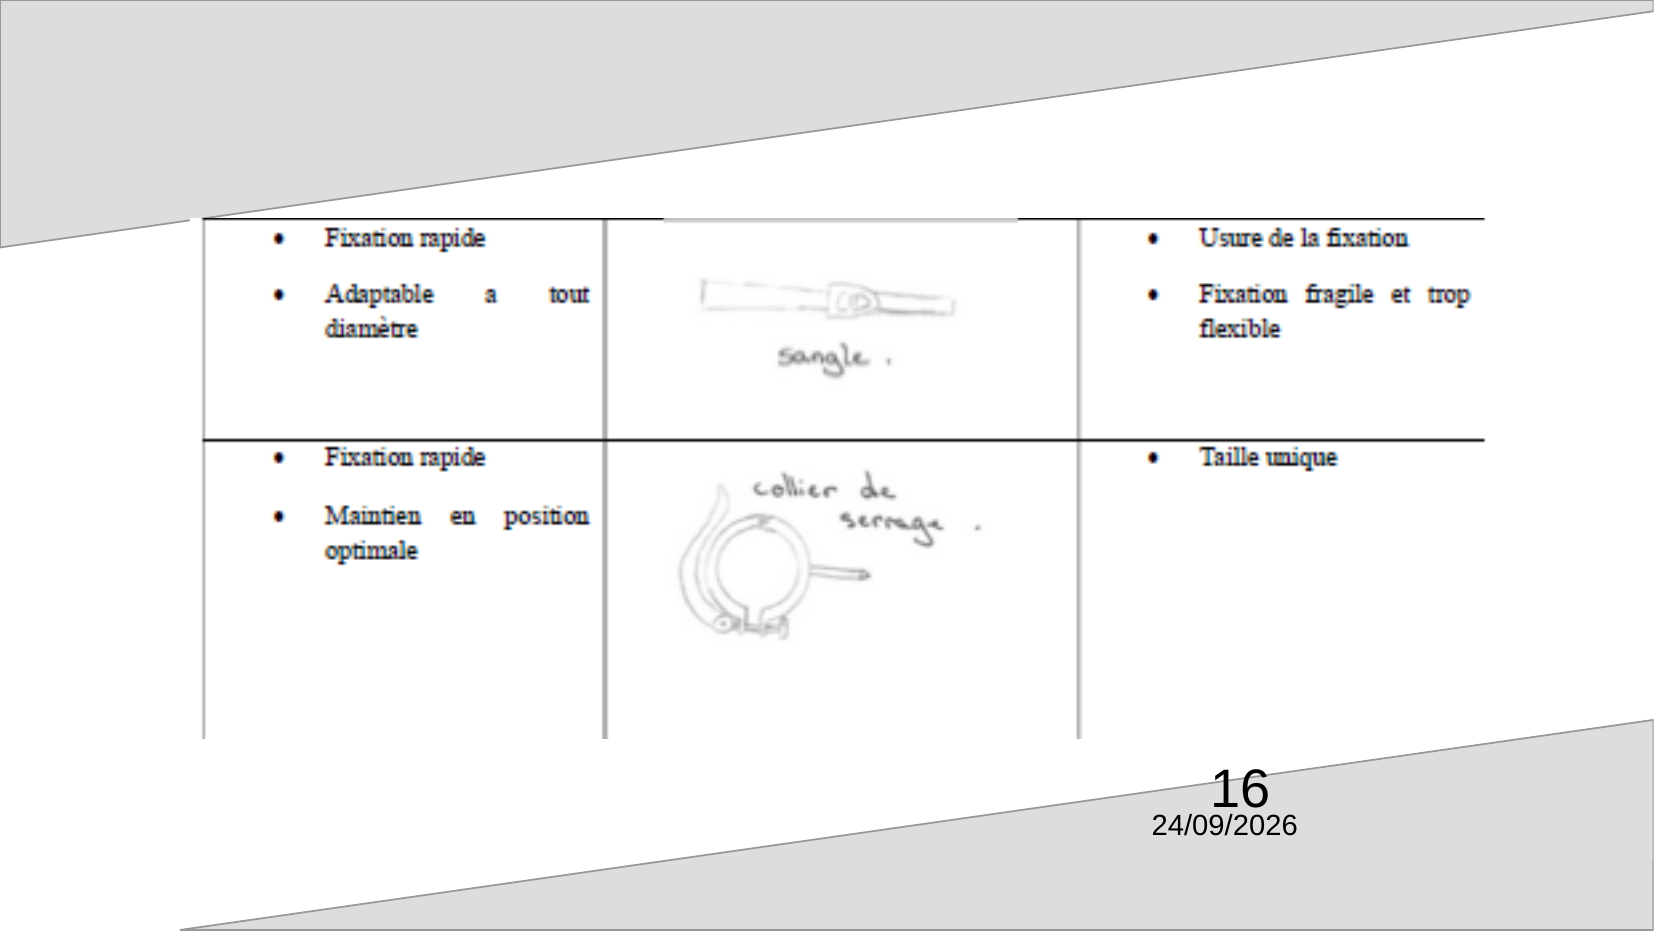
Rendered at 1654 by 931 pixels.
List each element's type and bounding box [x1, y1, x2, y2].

picture [190, 219, 1488, 739]
text_box [1151, 752, 1624, 871]
